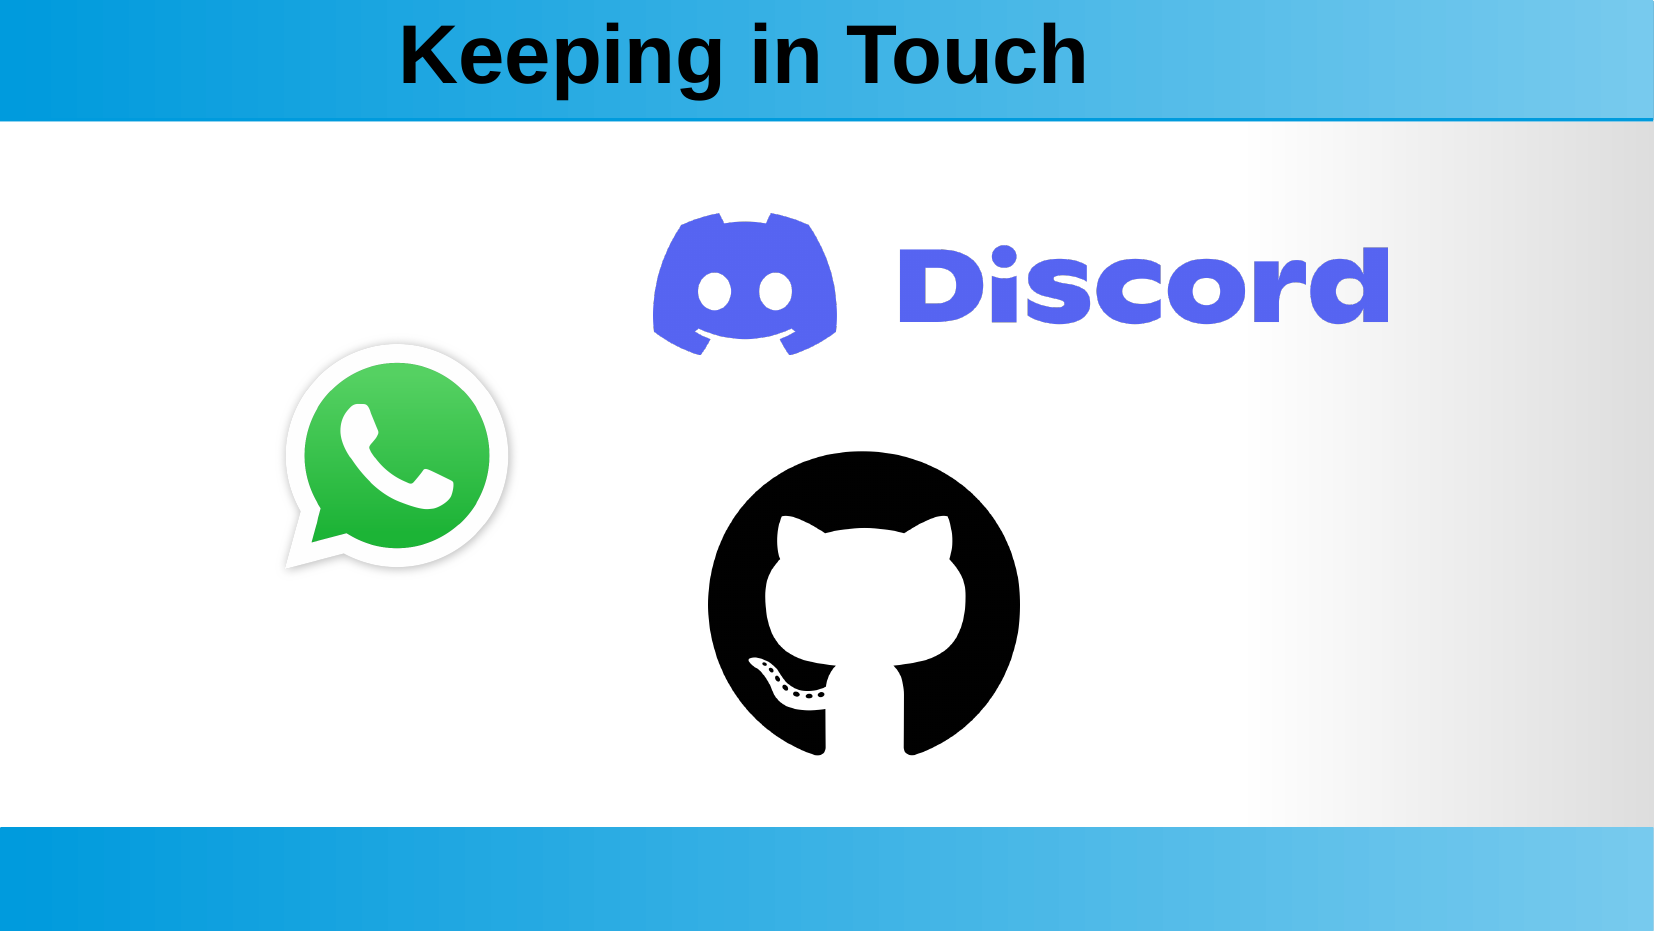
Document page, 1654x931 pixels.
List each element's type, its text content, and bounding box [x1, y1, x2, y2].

picture [653, 213, 1388, 355]
text_box Keeping in Touch [383, 1, 1654, 296]
picture [708, 446, 1020, 768]
picture [265, 324, 530, 591]
